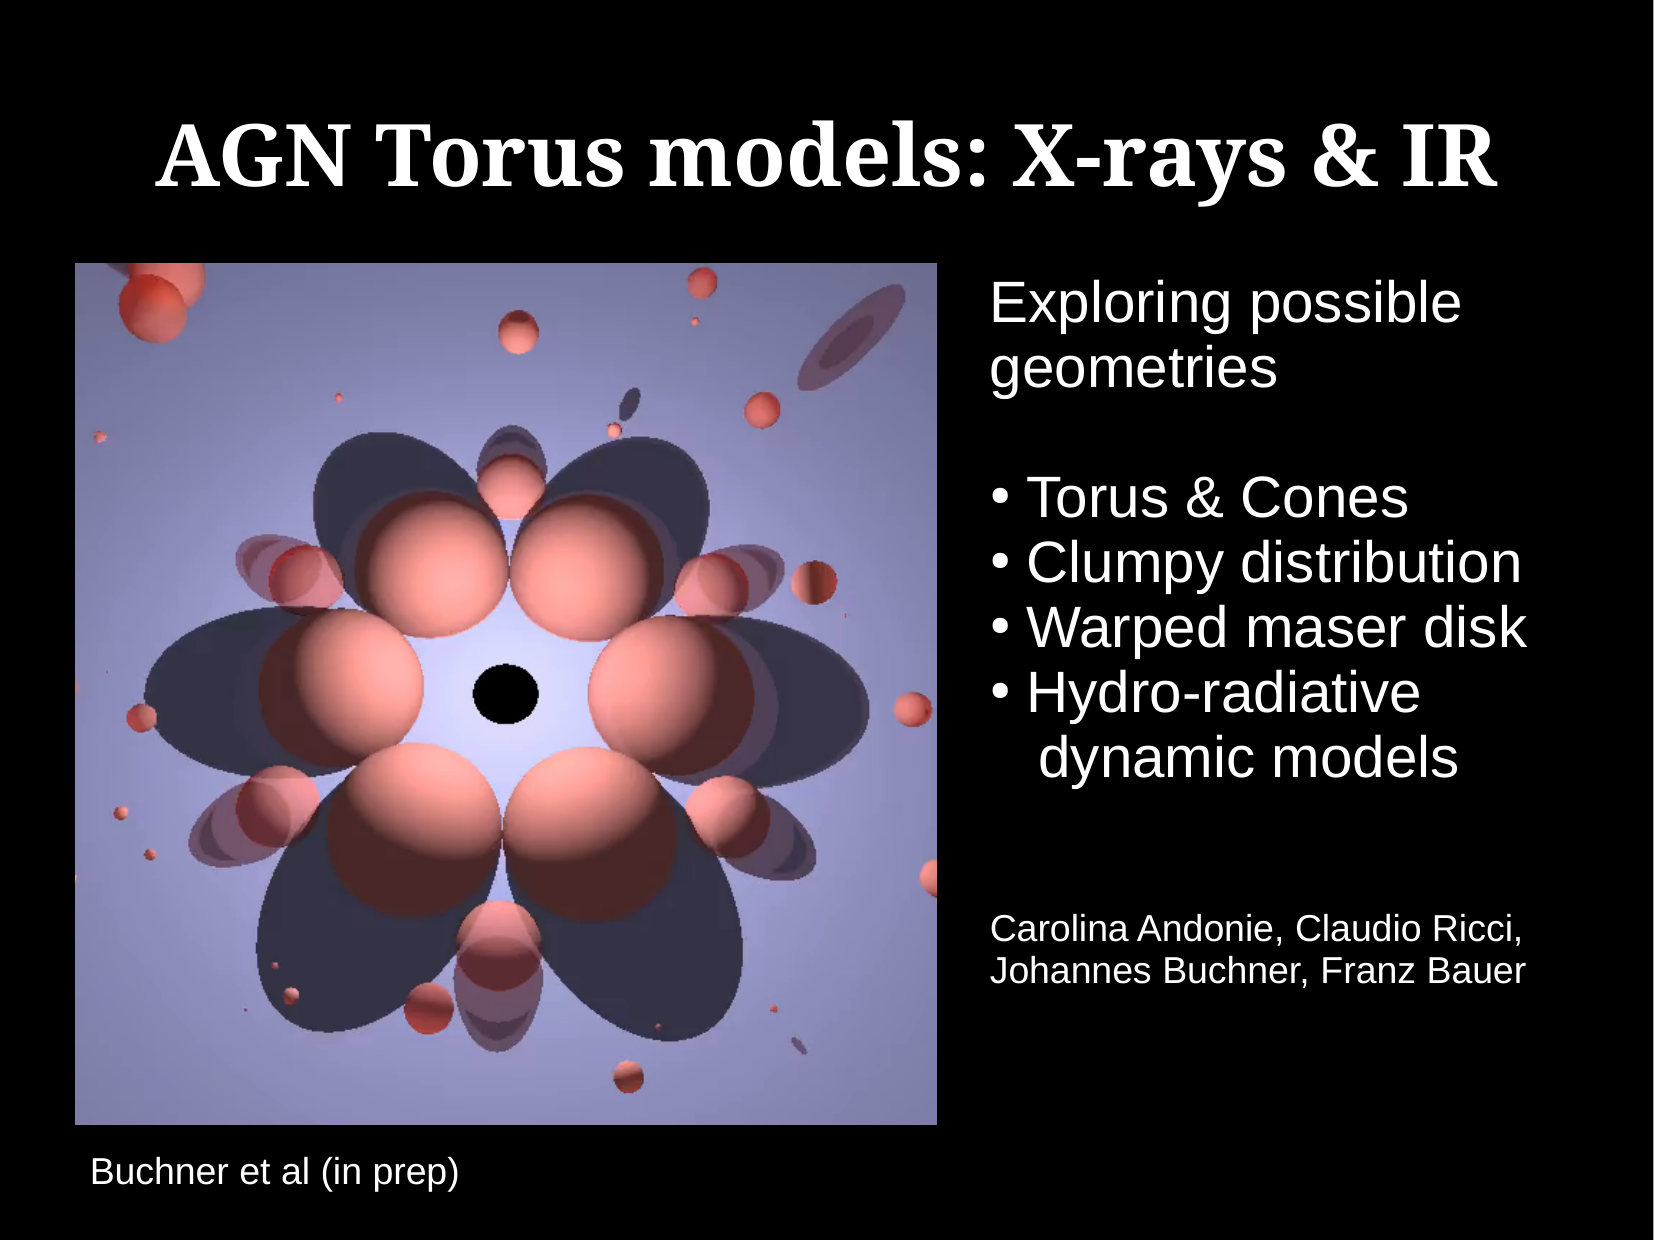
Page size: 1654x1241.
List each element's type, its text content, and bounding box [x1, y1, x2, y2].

text_box Buchner et al (in prep) [75, 1143, 488, 1201]
text_box Carolina Andonie, Claudio Ricci, Johannes Buchner, Franz Bauer [975, 900, 1613, 999]
text_box Exploring possible geometries Torus & Cones Clumpy distribution Warped maser disk Hydro-radiative dynamic models [975, 262, 1613, 826]
title AGN Torus models: X-rays & IR [82, 49, 1571, 257]
text_box [75, 262, 938, 1126]
